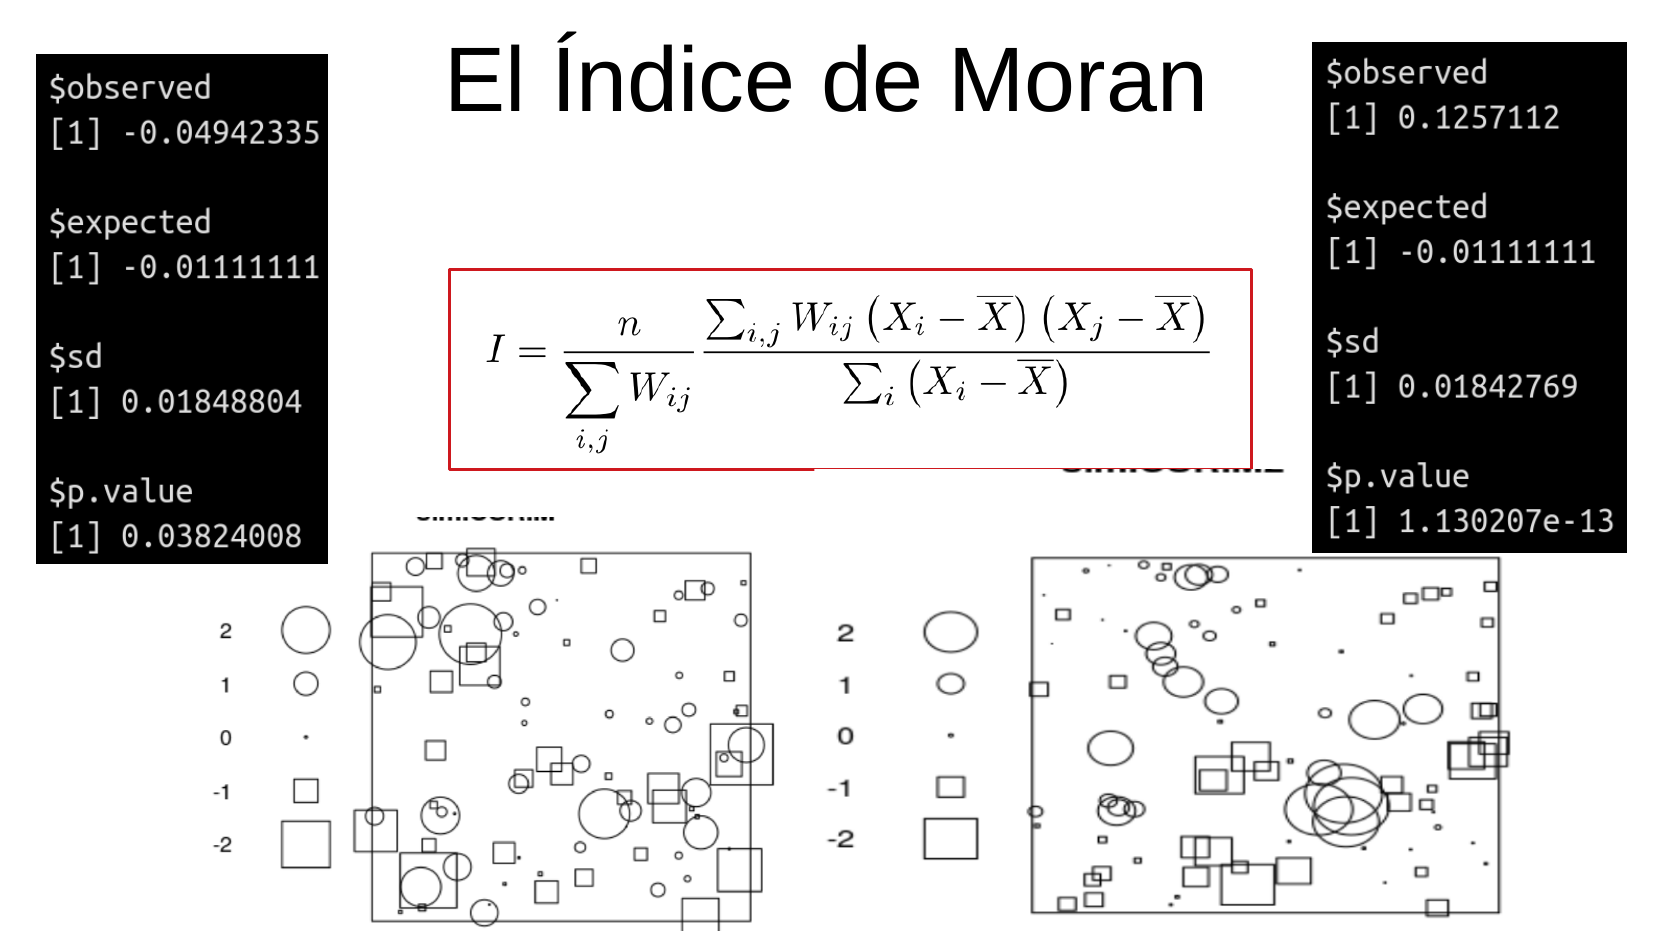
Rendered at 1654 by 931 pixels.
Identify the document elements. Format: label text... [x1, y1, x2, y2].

picture [450, 270, 1250, 468]
title El Índice de Moran [82, 1, 1571, 157]
picture [814, 42, 1627, 931]
picture [36, 54, 781, 931]
